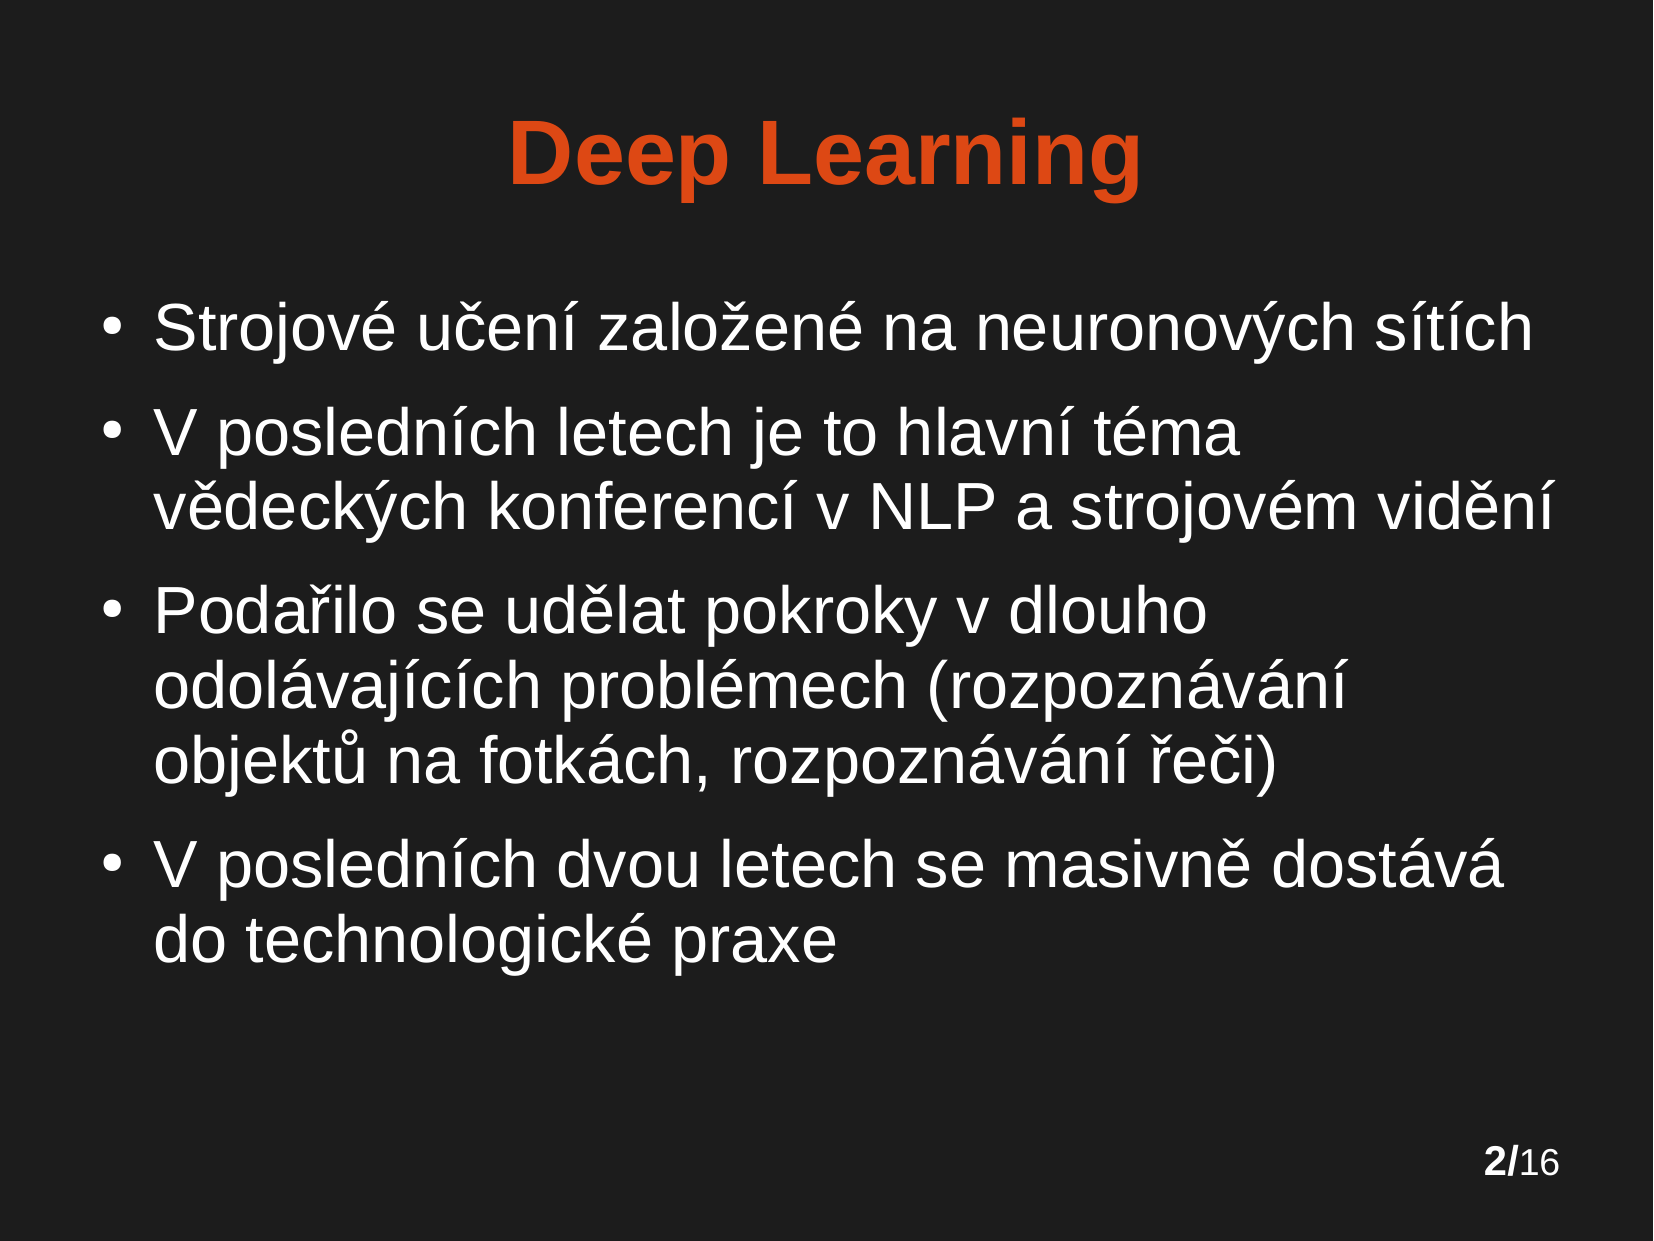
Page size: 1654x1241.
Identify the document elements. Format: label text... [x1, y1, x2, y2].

list Strojové učení založené na neuronových sítích V posledních letech je to hlavní téma vědeckých konferencí v NLP a strojovém vidění Podařilo se udělat pokroky v dlouho odolávajících problémech (rozpoznávání objektů na fotkách, rozpoznávání řeči) V posledních dvou letech se masivně dostává do technologické praxe [82, 290, 1571, 1010]
title Deep Learning [82, 49, 1571, 257]
